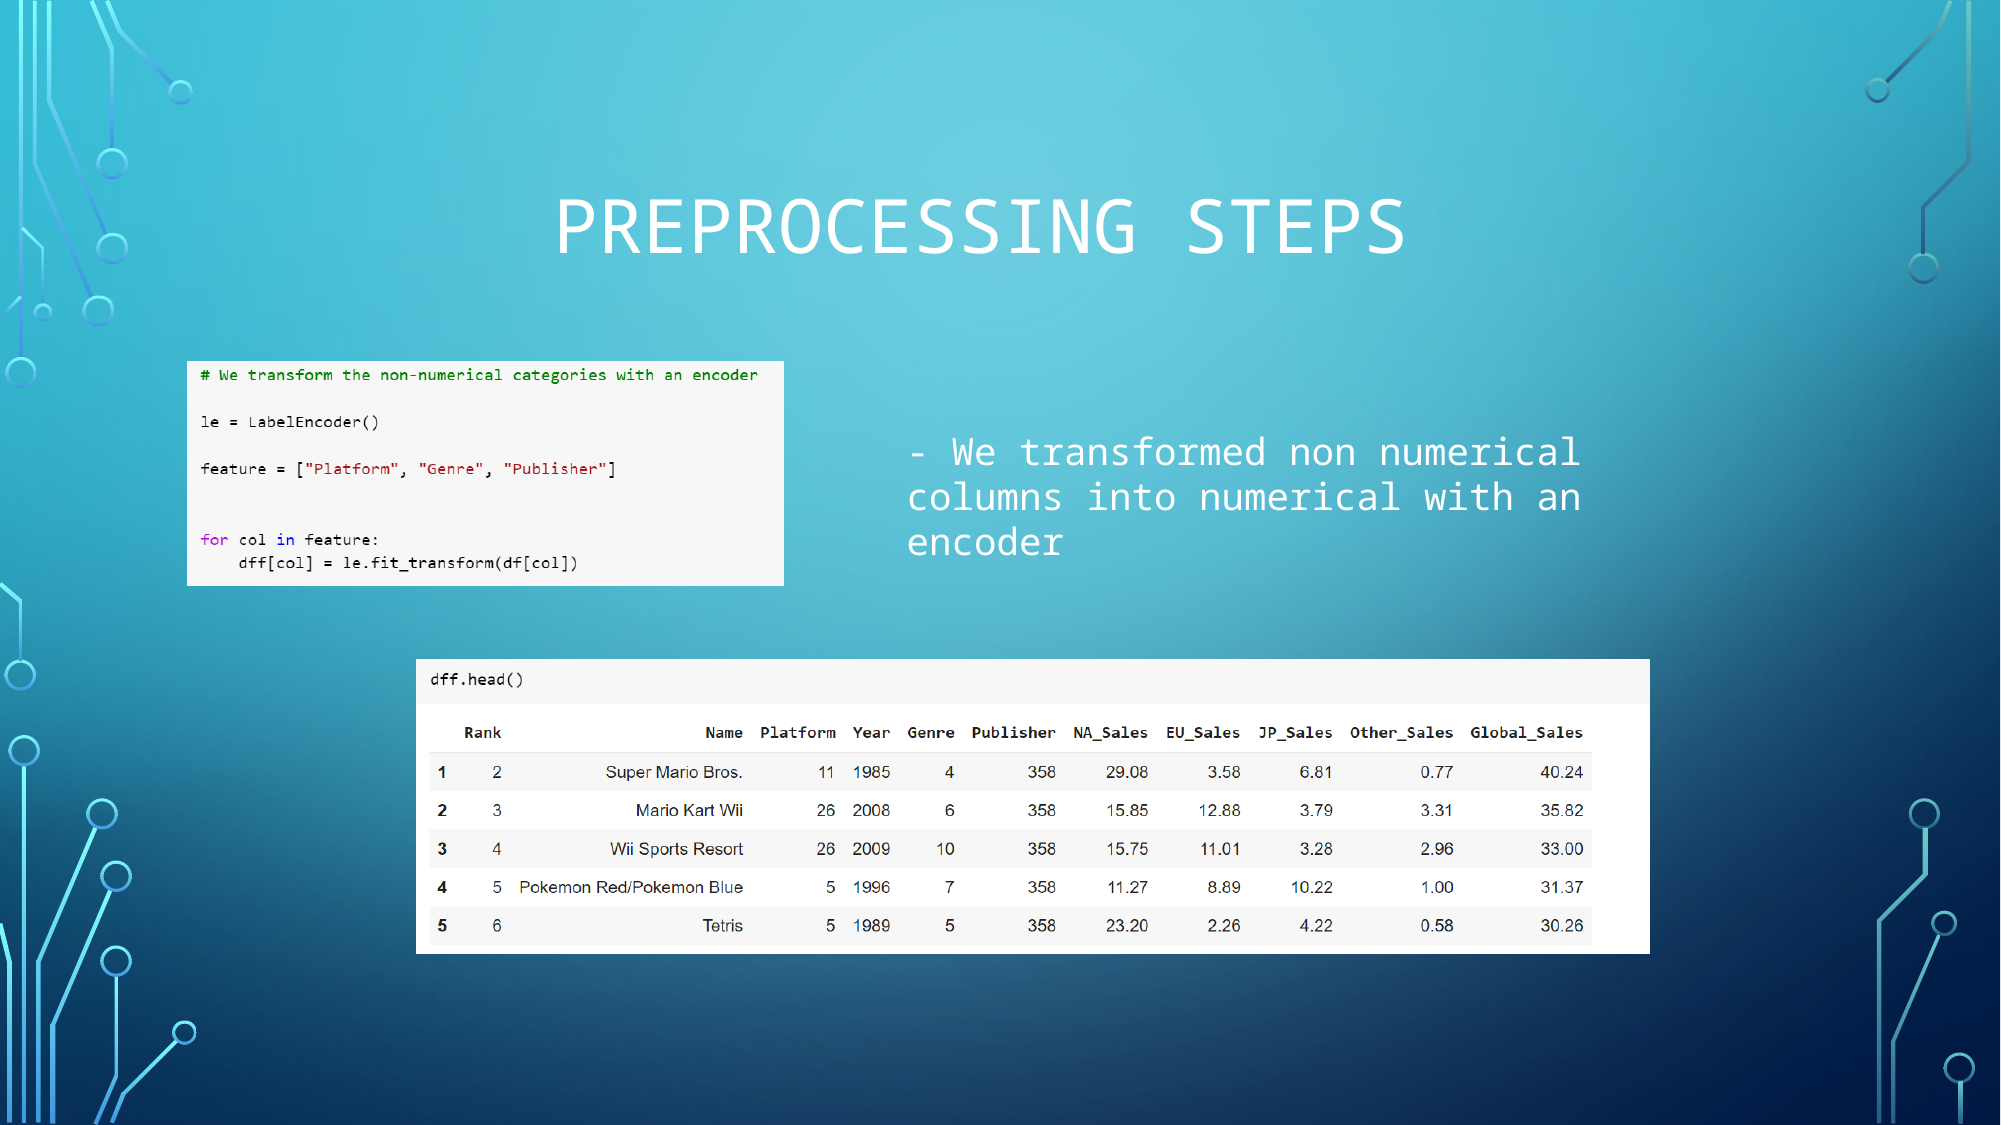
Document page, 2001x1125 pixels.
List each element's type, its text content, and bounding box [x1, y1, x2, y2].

title PREPROCESSING STEPS [538, 107, 1571, 351]
picture [416, 659, 1650, 954]
picture [187, 361, 784, 586]
text_box - We transformed non numerical columns into numerical with an encoder [891, 420, 1746, 527]
